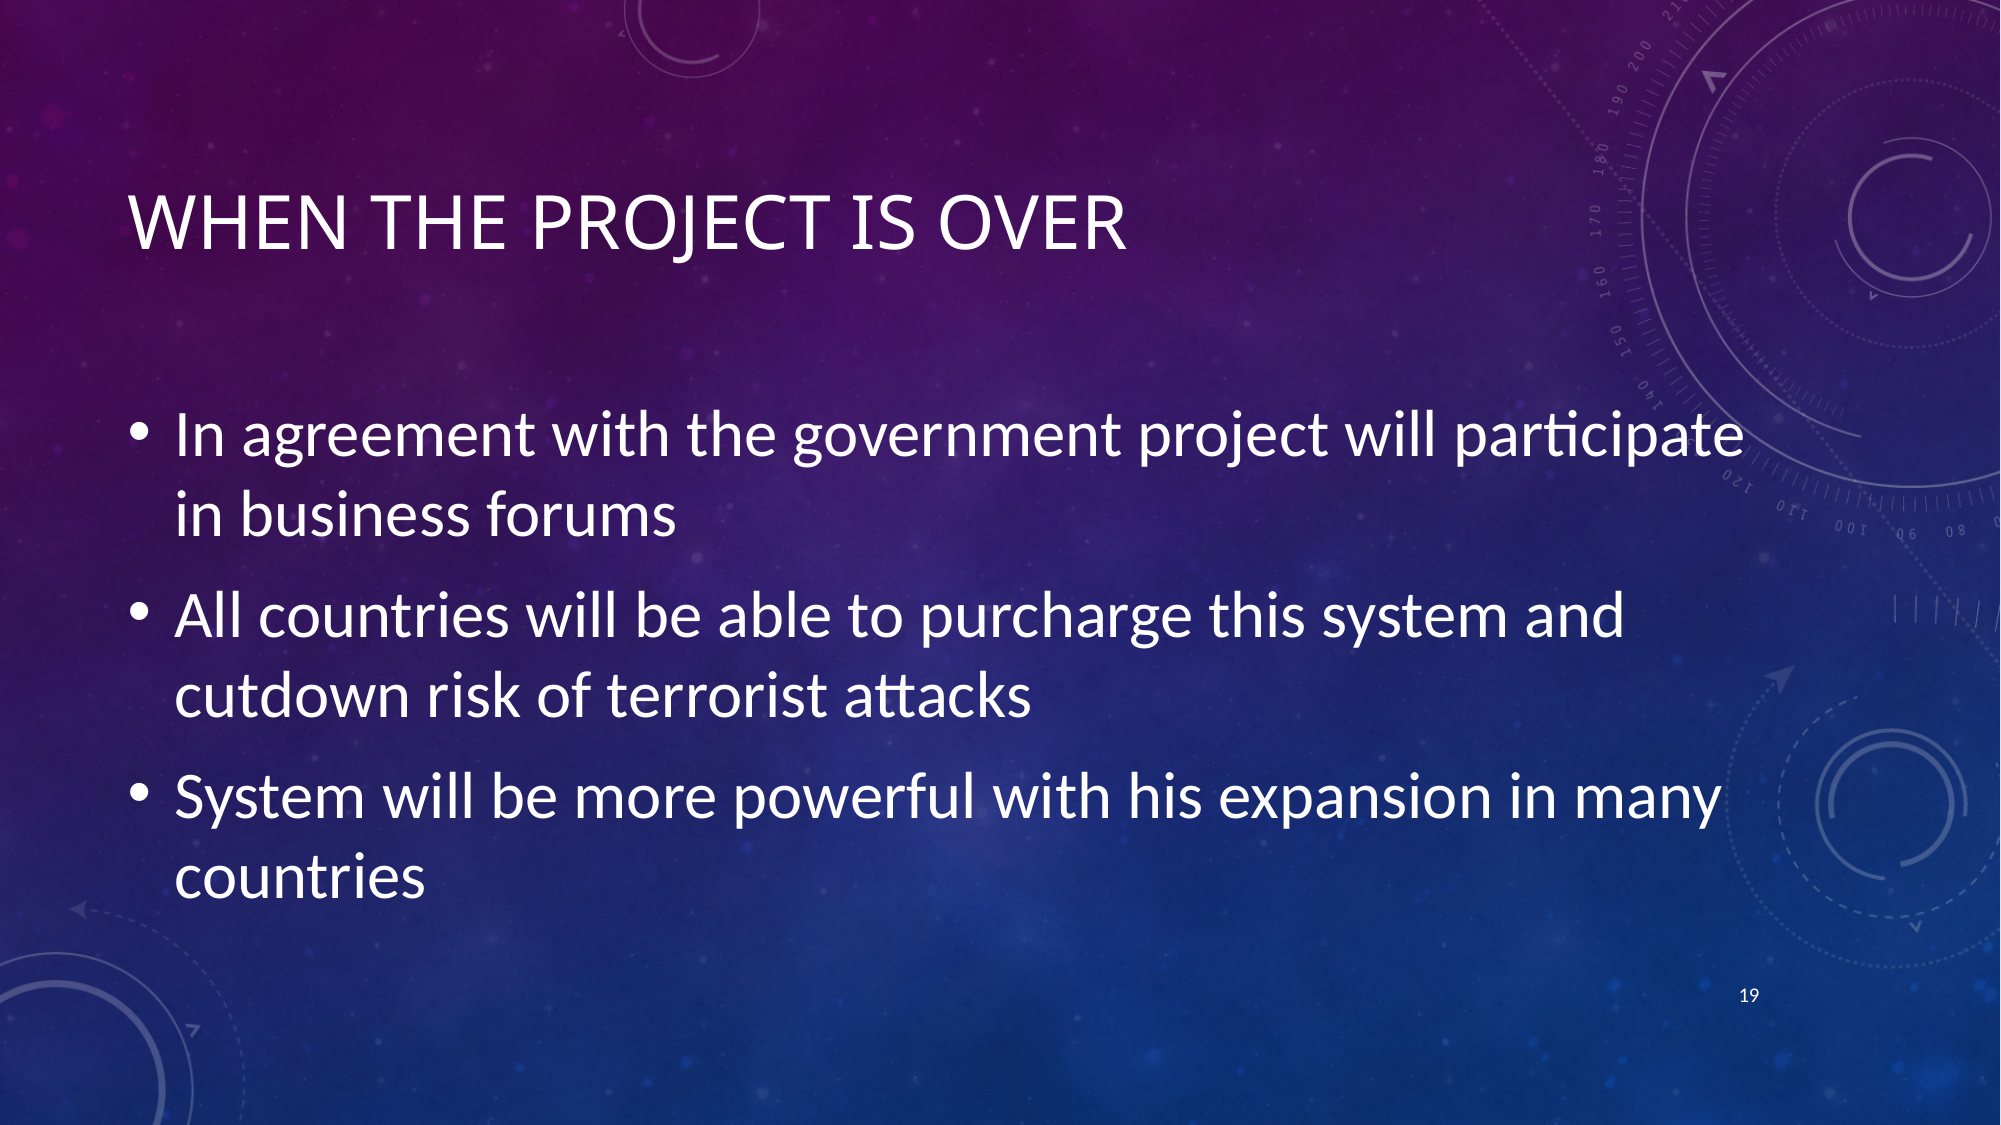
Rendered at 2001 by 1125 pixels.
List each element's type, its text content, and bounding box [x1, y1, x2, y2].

picture [0, 0, 2001, 1125]
list In agreement with the government project will participate in business forums All countries will be able to purcharge this system and cutdown risk of terrorist attacks System will be more powerful with his expansion in many countries [112, 351, 1775, 950]
title WHEN THE PROJECT IS OVER [112, 99, 1775, 339]
